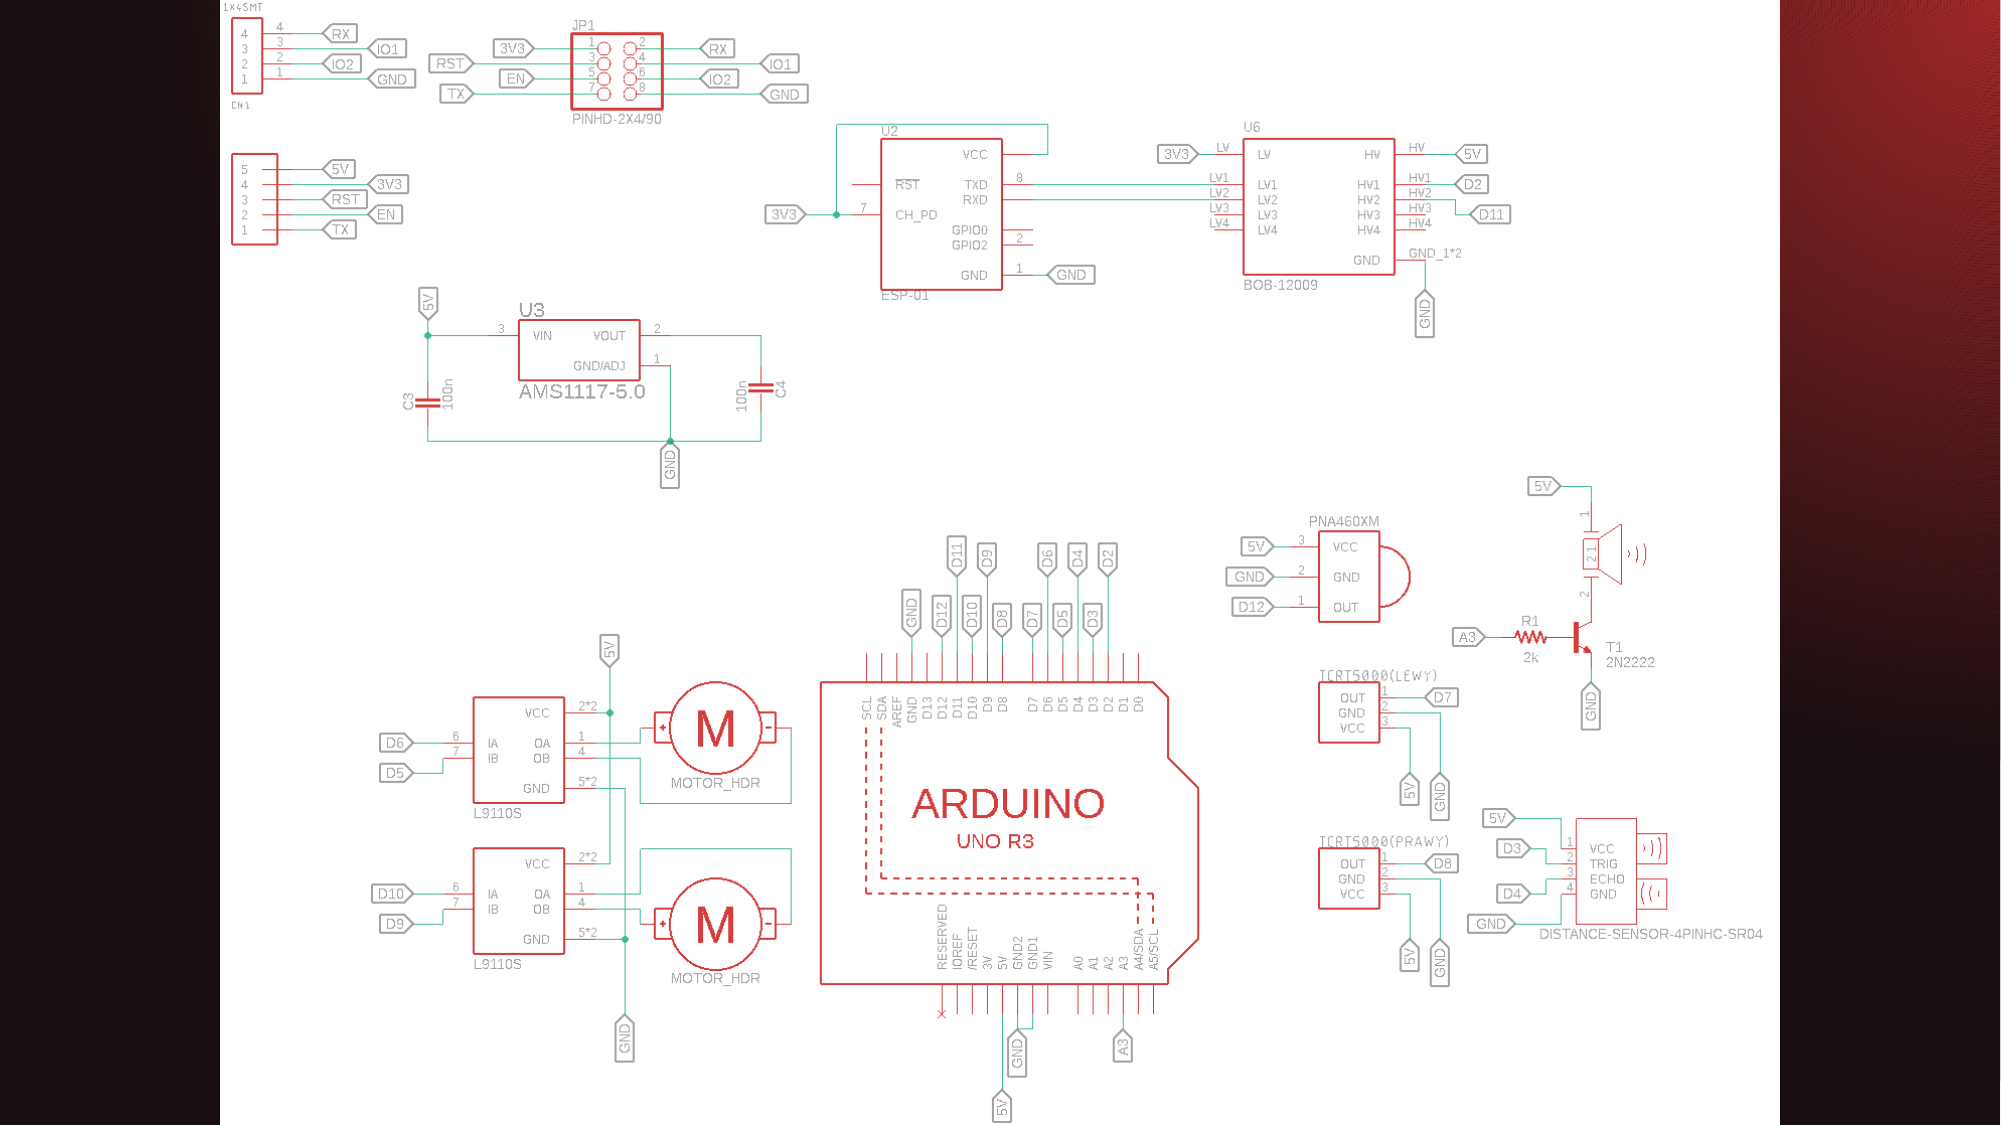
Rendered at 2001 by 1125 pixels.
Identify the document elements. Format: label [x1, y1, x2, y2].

picture [220, 0, 1780, 1125]
